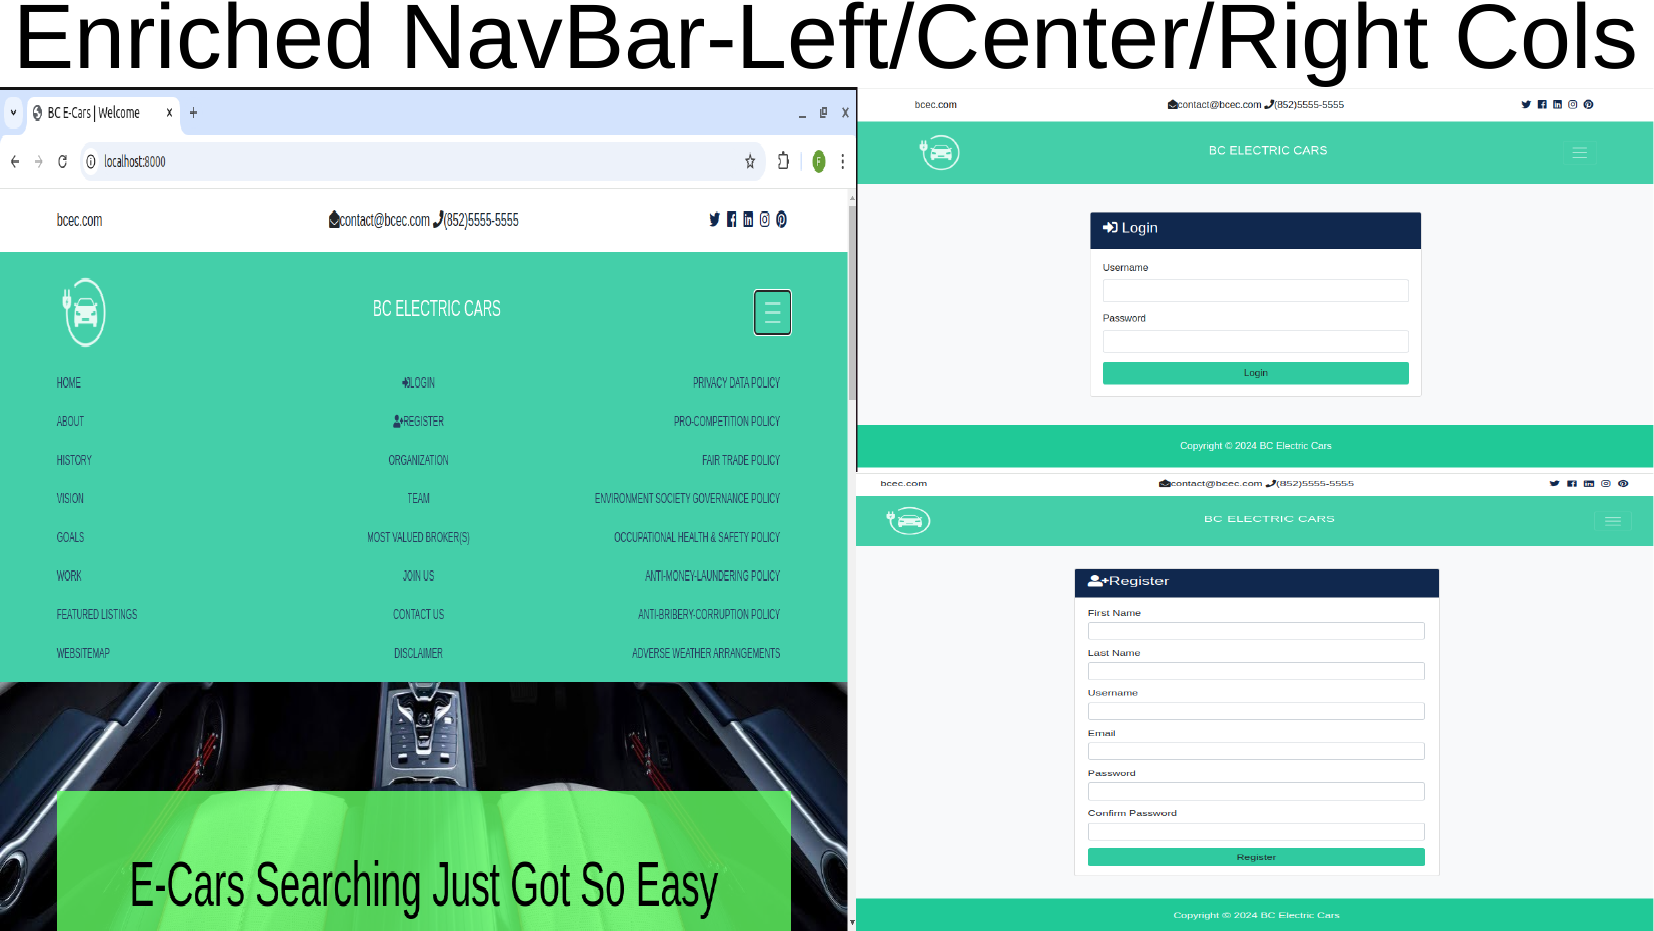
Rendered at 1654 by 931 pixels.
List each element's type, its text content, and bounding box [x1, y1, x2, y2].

title Enriched NavBar-Left/Center/Right Cols [0, 0, 1654, 87]
picture [0, 87, 1654, 931]
